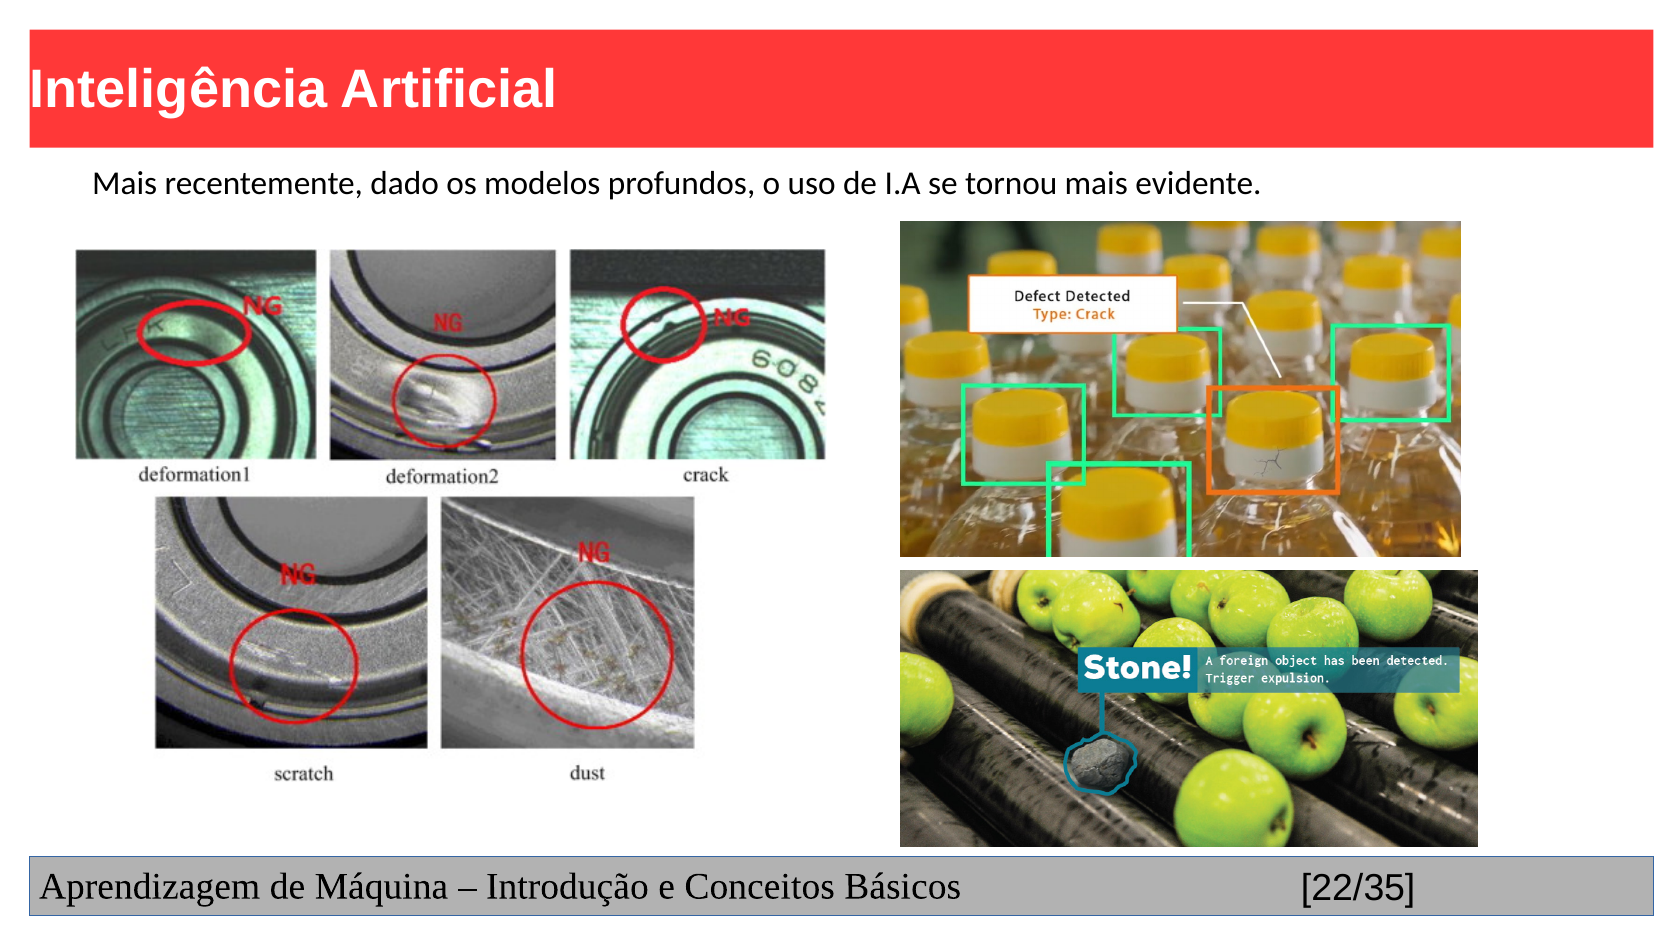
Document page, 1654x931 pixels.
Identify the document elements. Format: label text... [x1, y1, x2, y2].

picture [900, 570, 1478, 847]
title Inteligência Artificial [29, 29, 1654, 148]
picture [75, 249, 827, 782]
picture [900, 221, 1461, 557]
text_box Mais recentemente, dado os modelos profundos, o uso de I.A se tornou mais evidente. [77, 153, 1594, 931]
